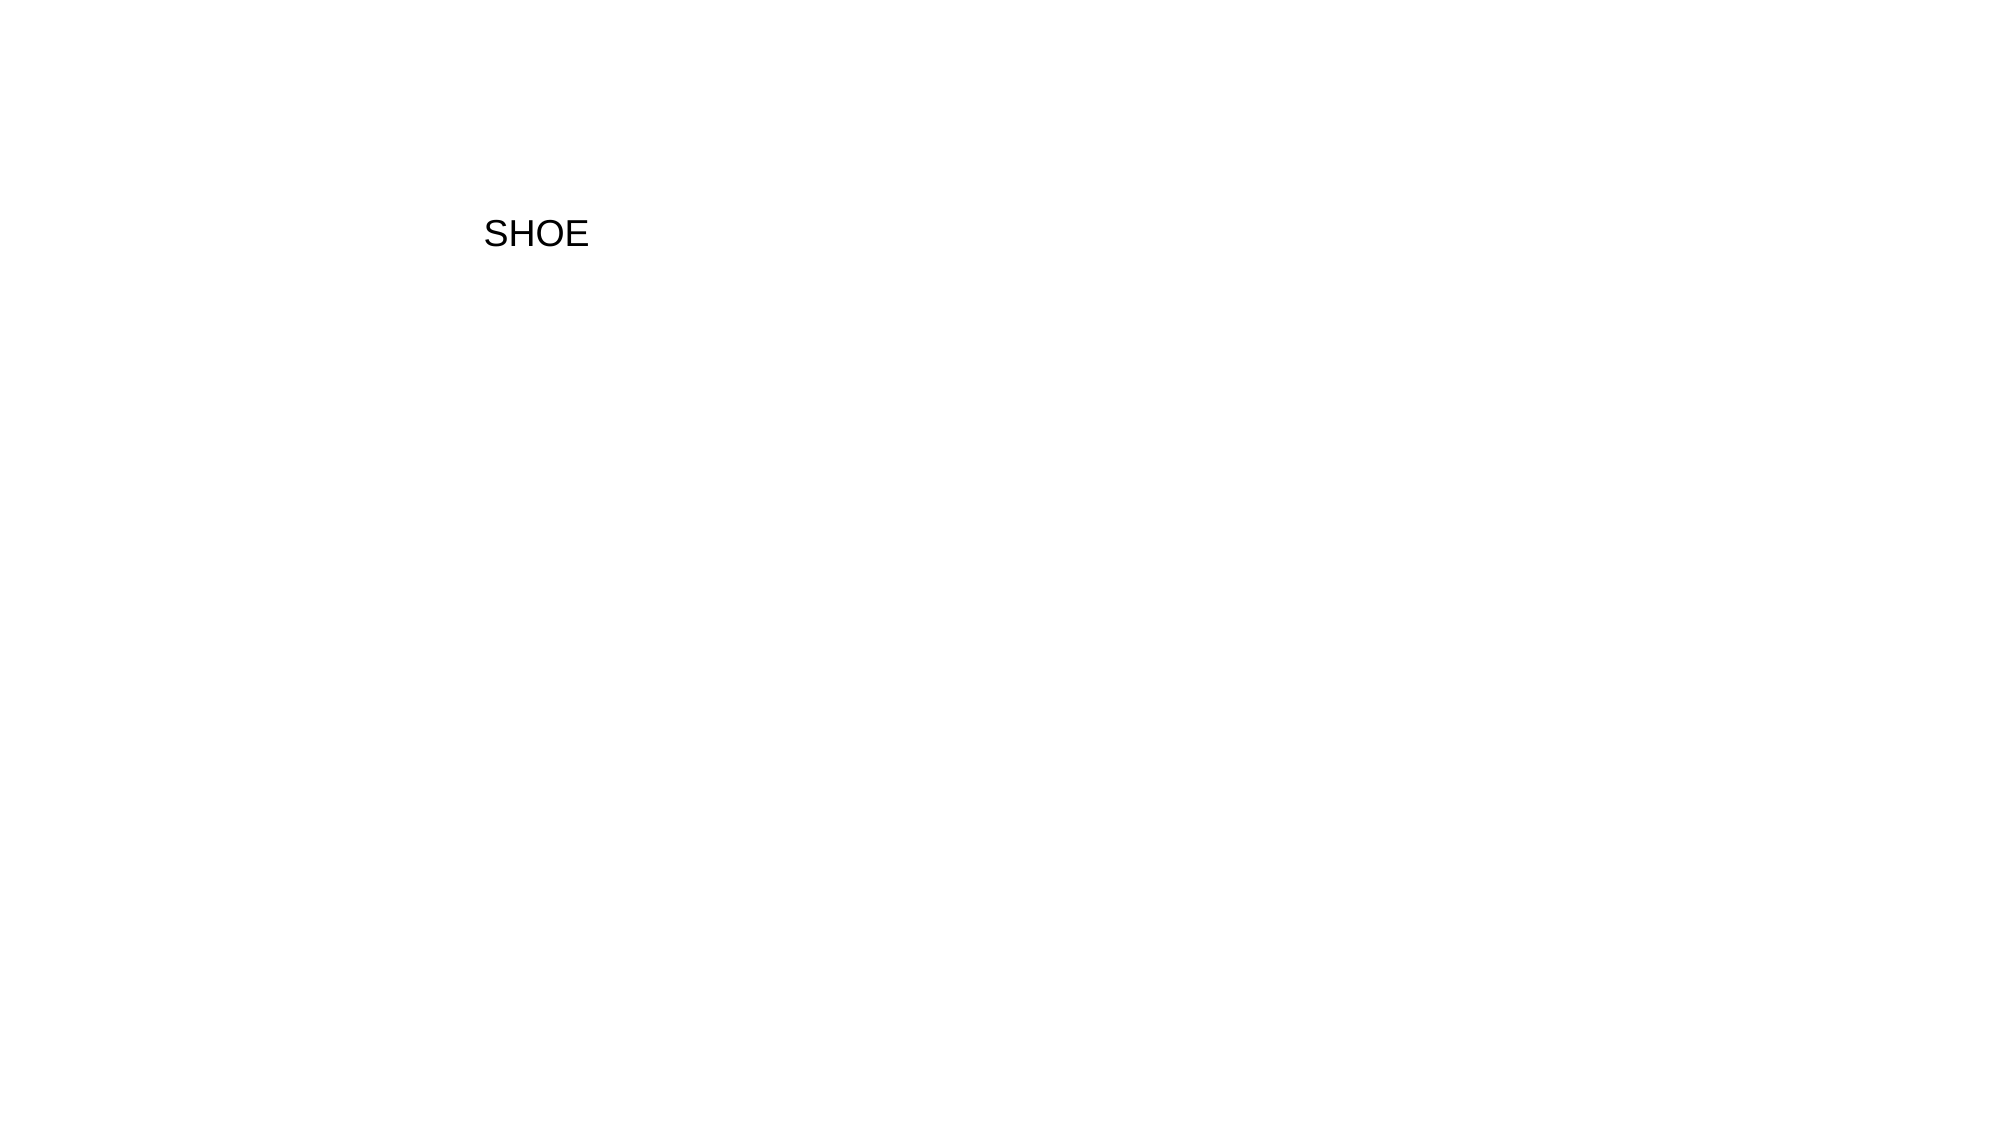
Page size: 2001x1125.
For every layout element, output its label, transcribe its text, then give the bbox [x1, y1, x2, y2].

text_box SHOE [468, 204, 605, 262]
